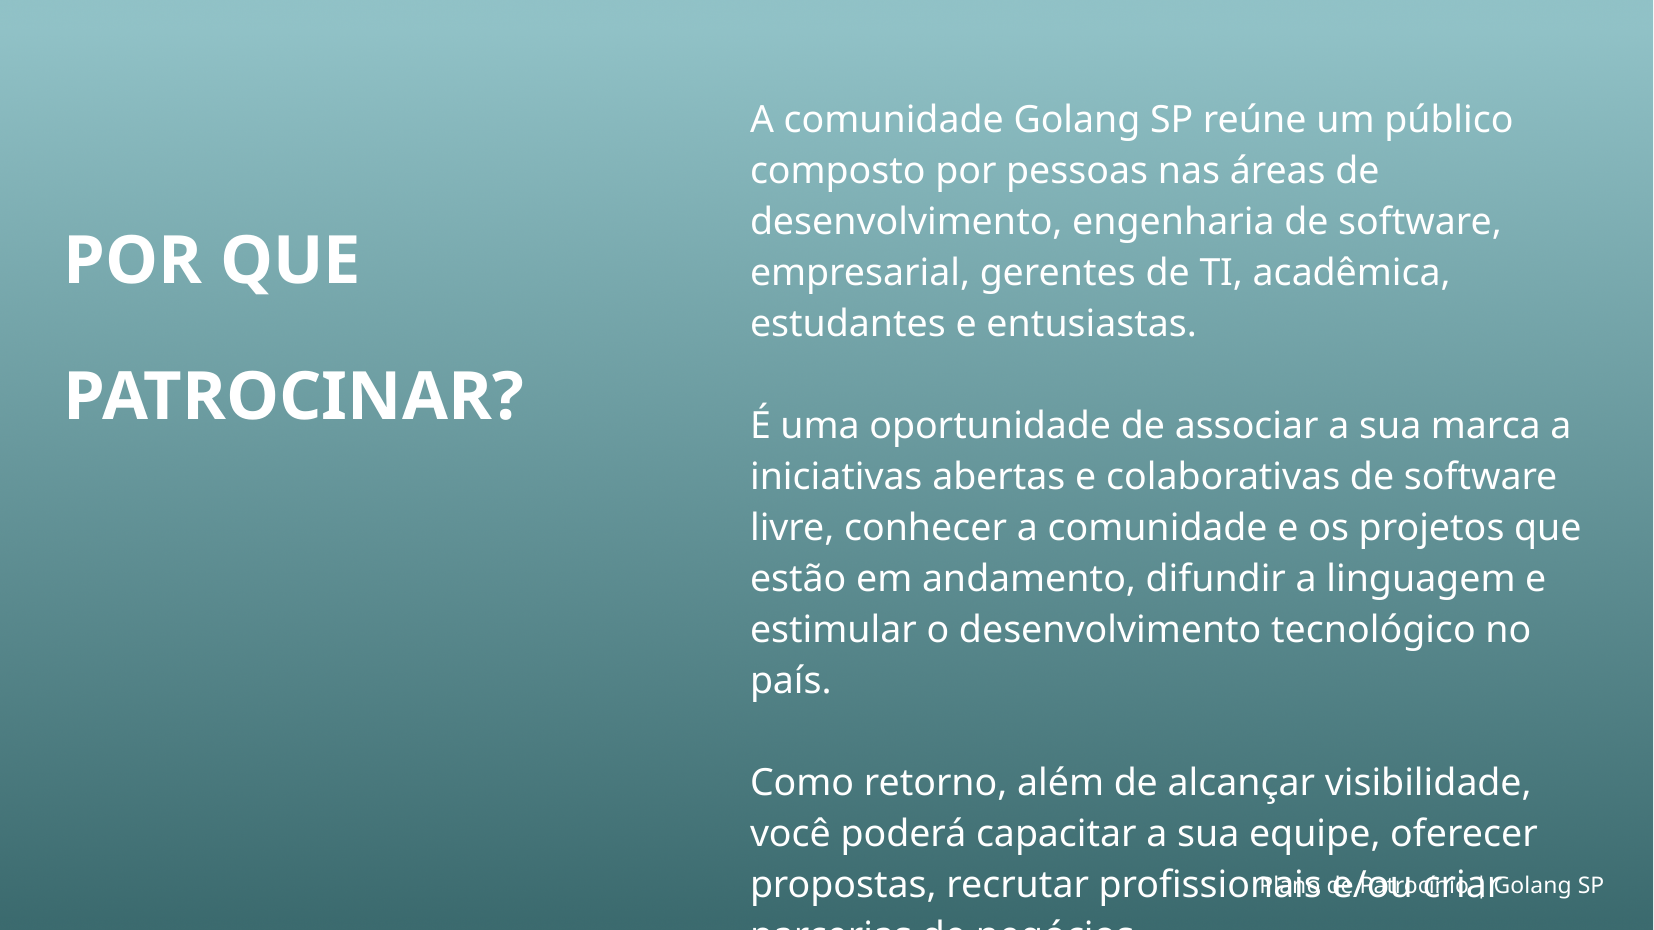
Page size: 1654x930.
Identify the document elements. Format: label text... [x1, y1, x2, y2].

title A comunidade Golang SP reúne um público composto por pessoas nas áreas de desenvolvimento, engenharia de software, empresarial, gerentes de TI, acadêmica, estudantes e entusiastas. É uma oportunidade de associar a sua marca a iniciativas abertas e colaborativas de software livre, conhecer a comunidade e os projetos que estão em andamento, difundir a linguagem e estimular o desenvolvimento tecnológico no país. Como retorno, além de alcançar visibilidade, você poderá capacitar a sua equipe, oferecer propostas, recrutar profissionais e/ou criar parcerias de negócios. [750, 92, 1591, 876]
title Plano de Patrocínio | Golang SP [45, 840, 1606, 930]
title POR QUE PATROCINAR? [63, 166, 634, 616]
